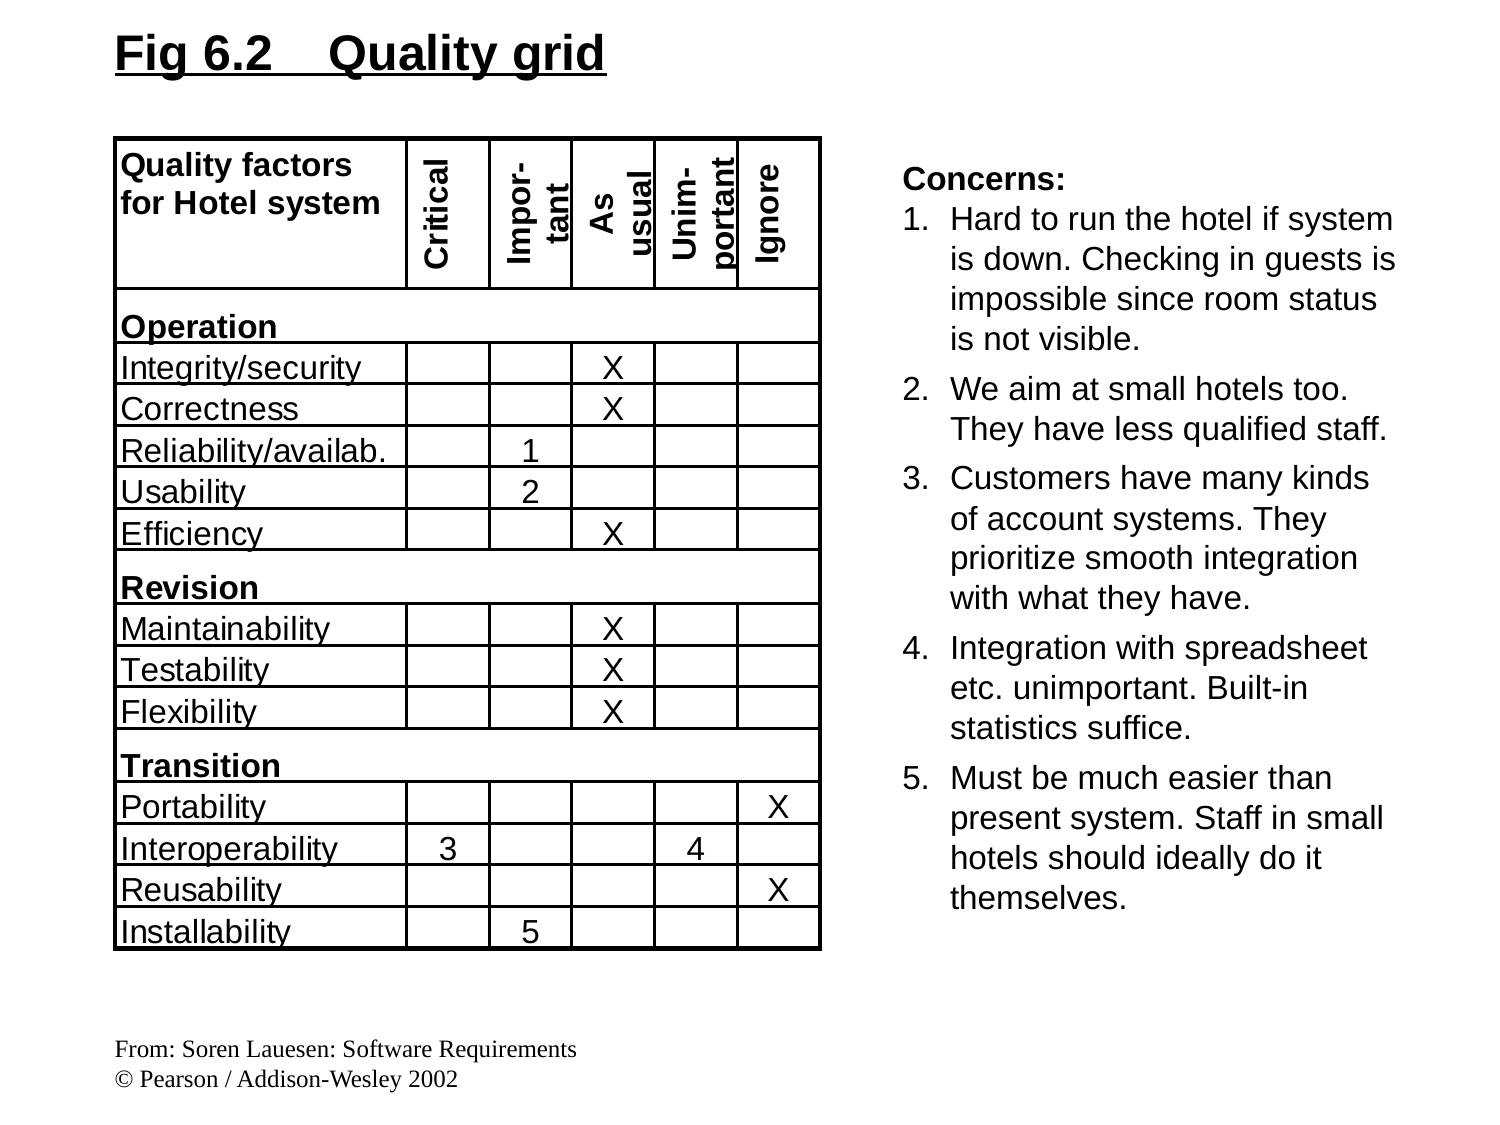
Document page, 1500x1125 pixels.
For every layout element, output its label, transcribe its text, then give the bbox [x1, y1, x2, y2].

text_box From: Soren Lauesen: Software Requirements © Pearson / Addison-Wesley 2002 [99, 1024, 638, 1100]
text_box Concerns: 1. Hard to run the hotel if system is down. Checking in guests is impossible since room status is not visible. 2. We aim at small hotels too. They have less qualified staff. 3. Customers have many kinds of account systems. They prioritize smooth integration with what they have. 4. Integration with spreadsheet etc. unimportant. Built-in statistics suffice. 5. Must be much easier than present system. Staff in small hotels should ideally do it themselves. [887, 149, 1413, 924]
picture [112, 112, 861, 989]
text_box Fig 6.2 Quality grid [99, 12, 1085, 88]
